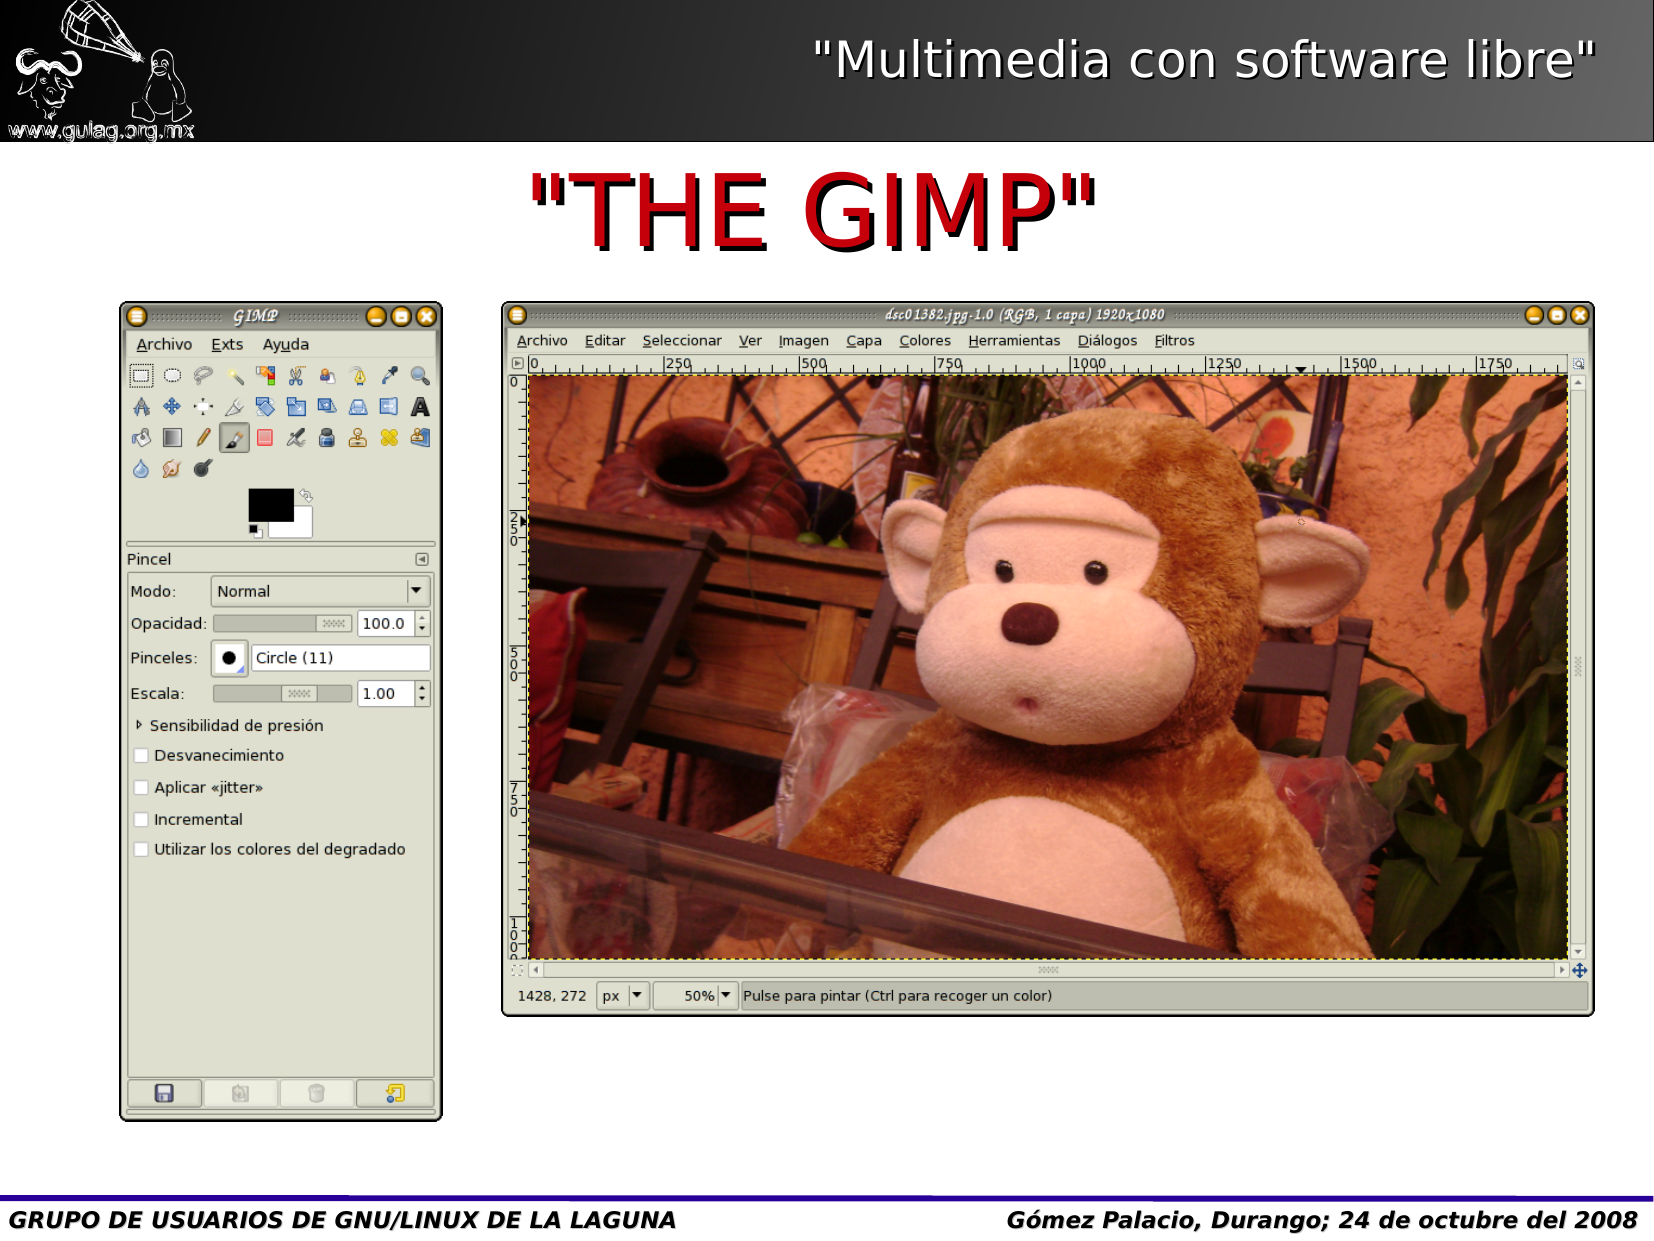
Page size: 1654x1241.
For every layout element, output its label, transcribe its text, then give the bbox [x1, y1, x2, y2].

text_box "THE GIMP" [501, 146, 1123, 278]
picture [501, 301, 1595, 1017]
picture [5, 0, 197, 144]
text_box [0, 0, 5, 142]
picture [119, 301, 443, 1122]
text_box GRUPO DE USUARIOS DE GNU/LINUX DE LA LAGUNA [0, 1200, 693, 1241]
text_box "Multimedia con software libre" [715, 23, 1614, 112]
text_box Gómez Palacio, Durango; 24 de octubre del 2008 [992, 1200, 1654, 1241]
text_box [197, 0, 1654, 142]
